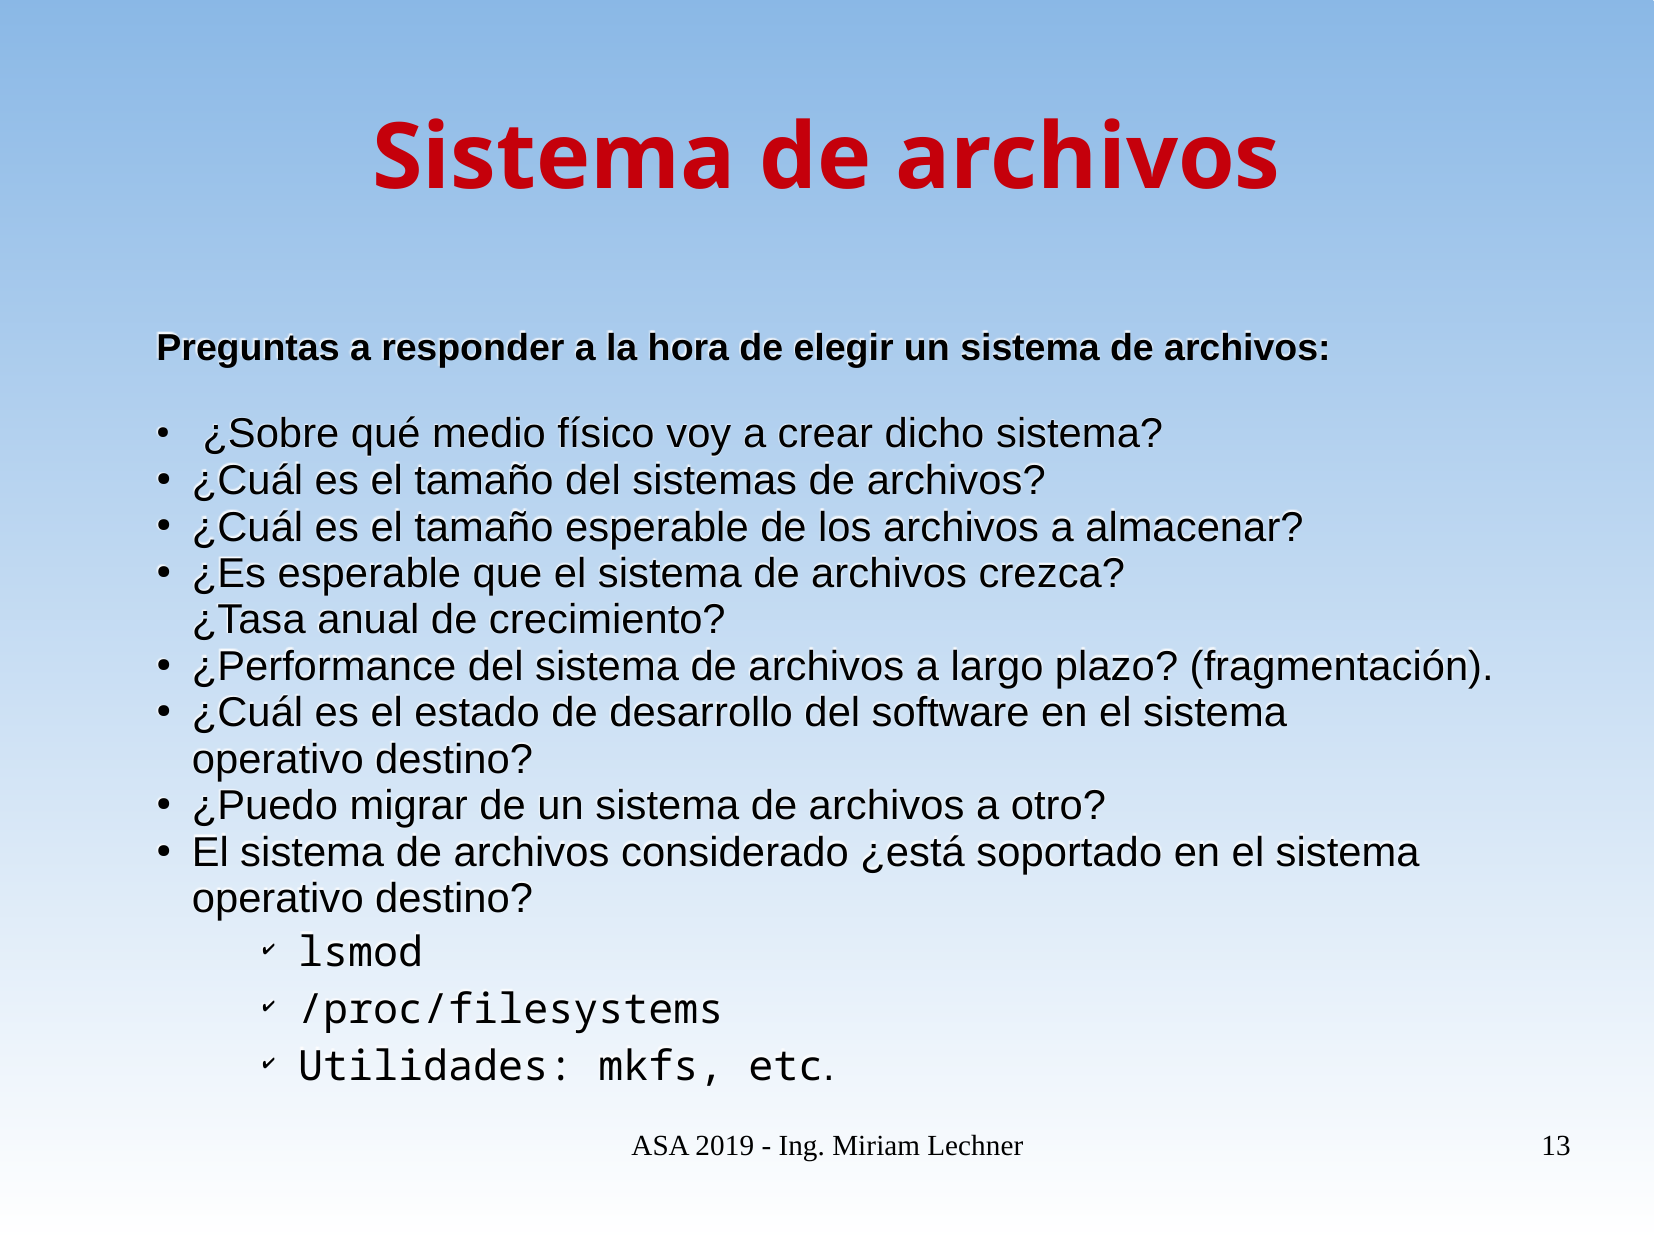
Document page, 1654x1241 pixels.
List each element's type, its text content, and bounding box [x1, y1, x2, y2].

title Sistema de archivos [82, 49, 1571, 257]
text_box Preguntas a responder a la hora de elegir un sistema de archivos: ¿Sobre qué medio físico voy a crear dicho sistema? ¿Cuál es el tamaño del sistemas de archivos? ¿Cuál es el tamaño esperable de los archivos a almacenar? ¿Es esperable que el sistema de archivos crezca? ¿Tasa anual de crecimiento? ¿Performance del sistema de archivos a largo plazo? (fragmentación). ¿Cuál es el estado de desarrollo del software en el sistema operativo destino? ¿Puedo migrar de un sistema de archivos a otro? El sistema de archivos considerado ¿está soportado en el sistema operativo destino? lsmod /proc/filesystems Utilidades: mkfs, etc. [141, 318, 1532, 1078]
